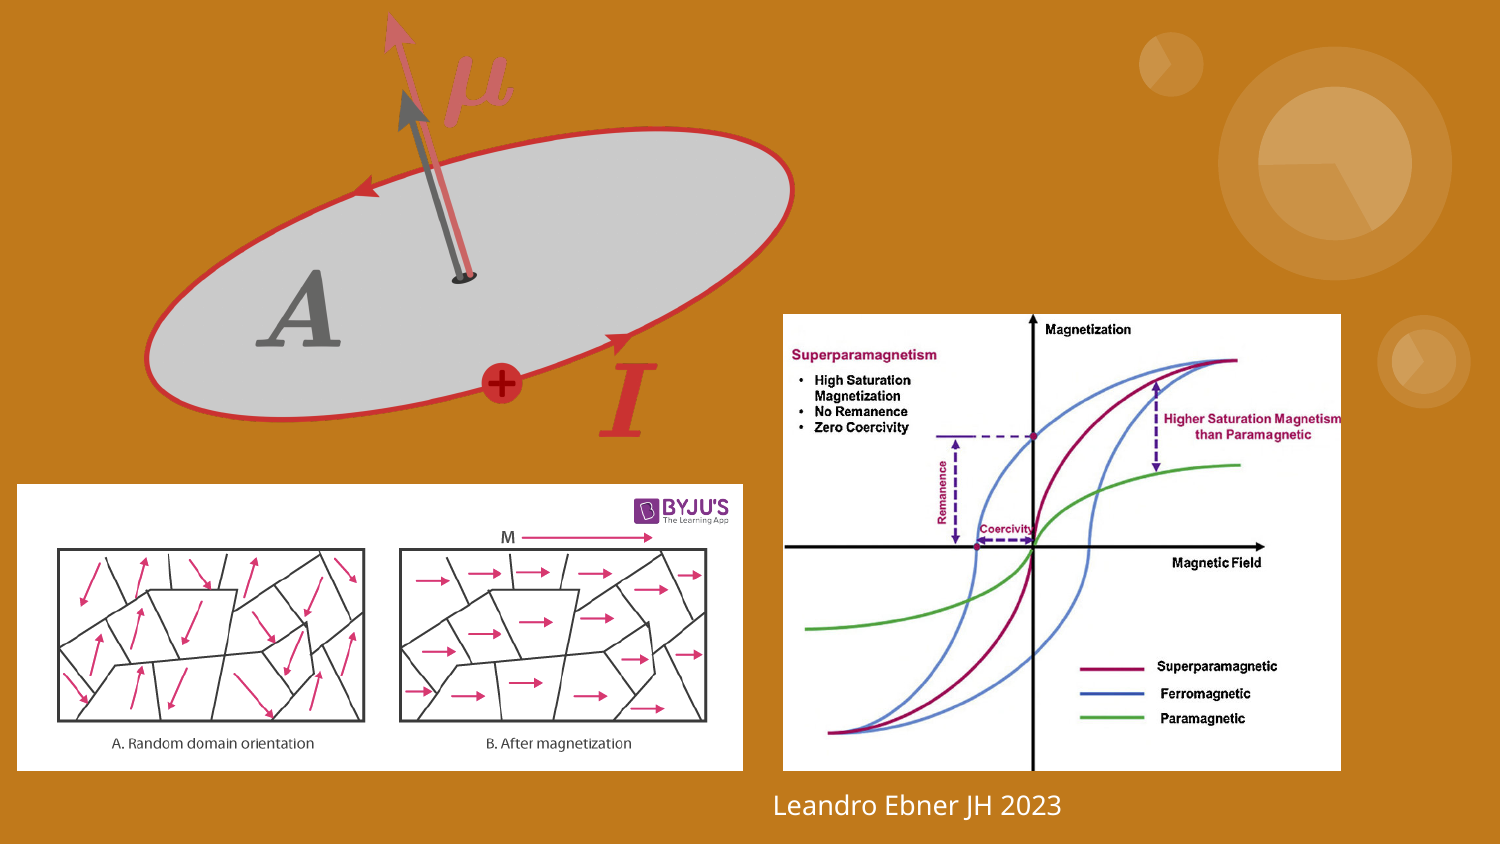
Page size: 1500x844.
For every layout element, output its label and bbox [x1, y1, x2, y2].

picture [17, 484, 743, 771]
picture [144, 11, 1341, 771]
